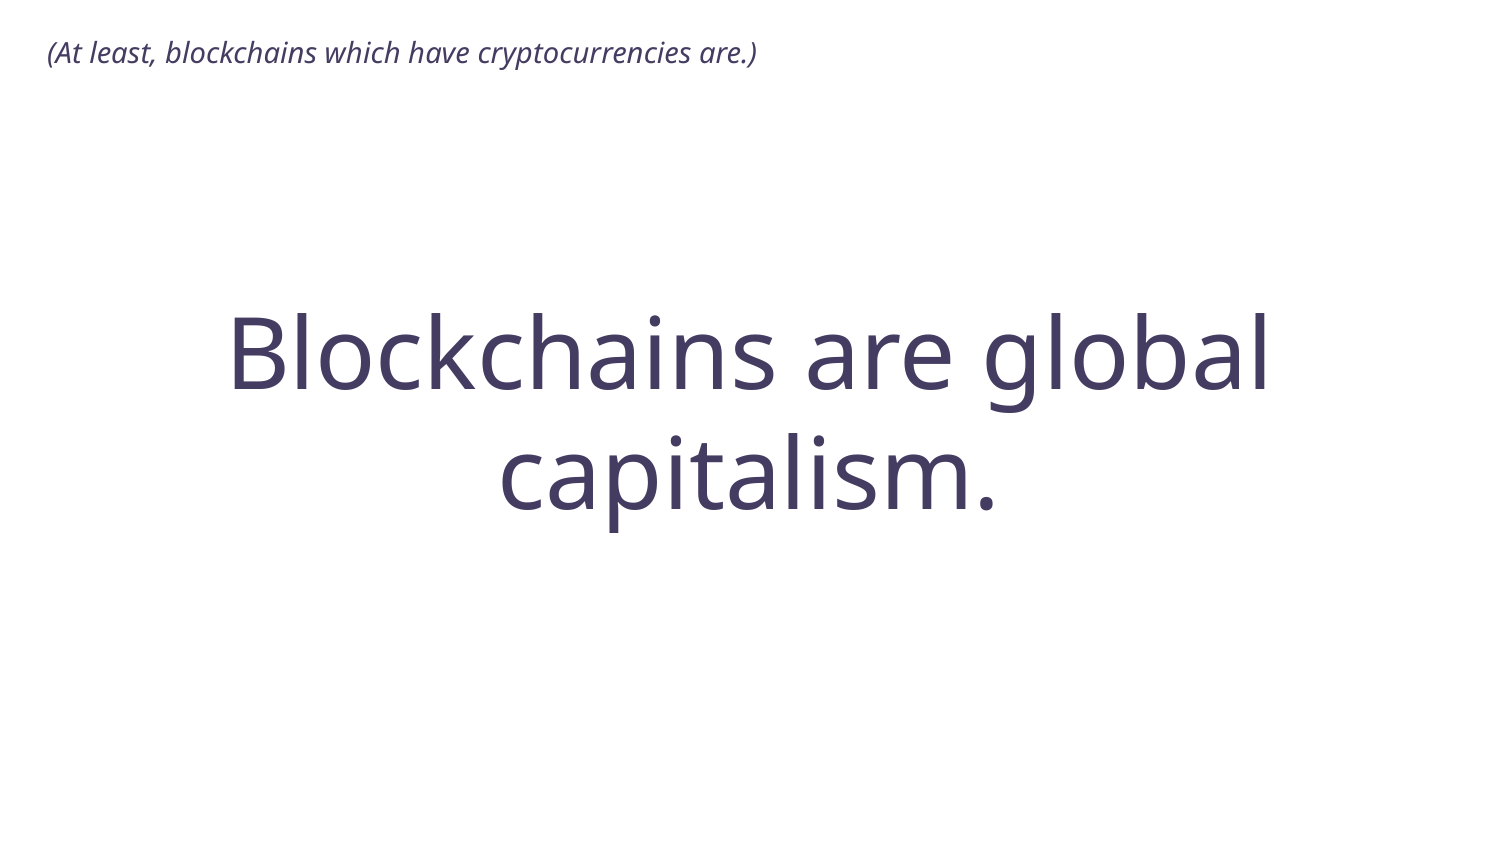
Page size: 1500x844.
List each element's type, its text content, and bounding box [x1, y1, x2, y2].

title Blockchains are global capitalism. [80, 73, 1419, 745]
subtitle (At least, blockchains which have cryptocurrencies are.) [32, 13, 1206, 127]
